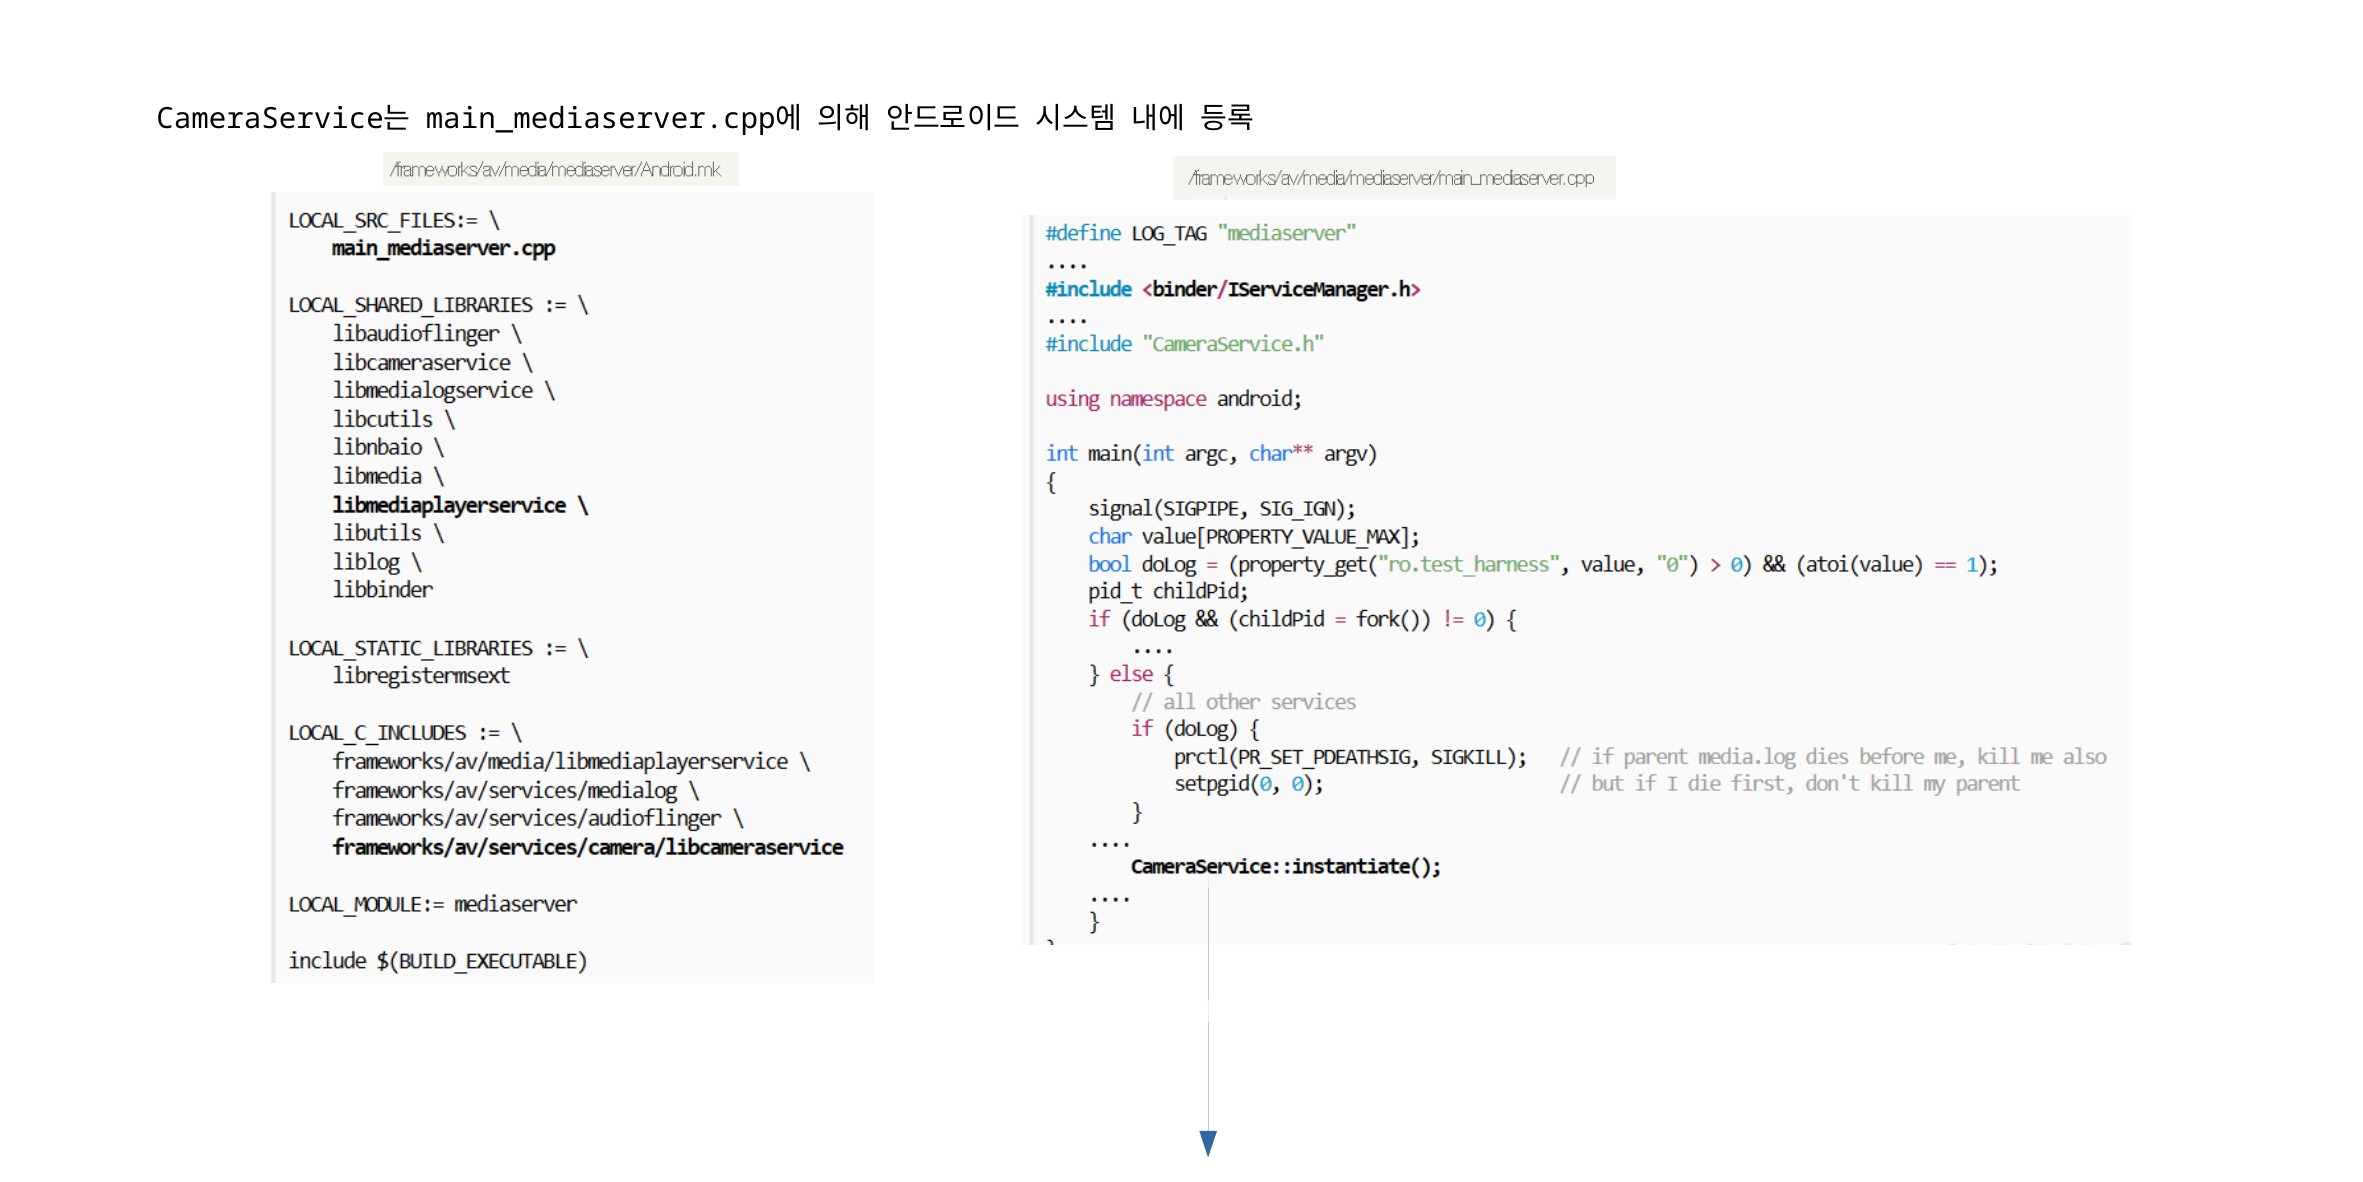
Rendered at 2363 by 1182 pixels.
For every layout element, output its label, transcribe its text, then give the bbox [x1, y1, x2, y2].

picture [1173, 156, 1616, 200]
picture [269, 192, 874, 983]
picture [1022, 215, 2131, 945]
picture [383, 152, 739, 186]
text_box CameraService는 main_mediaserver.cpp에 의해 안드로이드 시스템 내에 등록 [141, 47, 1264, 122]
